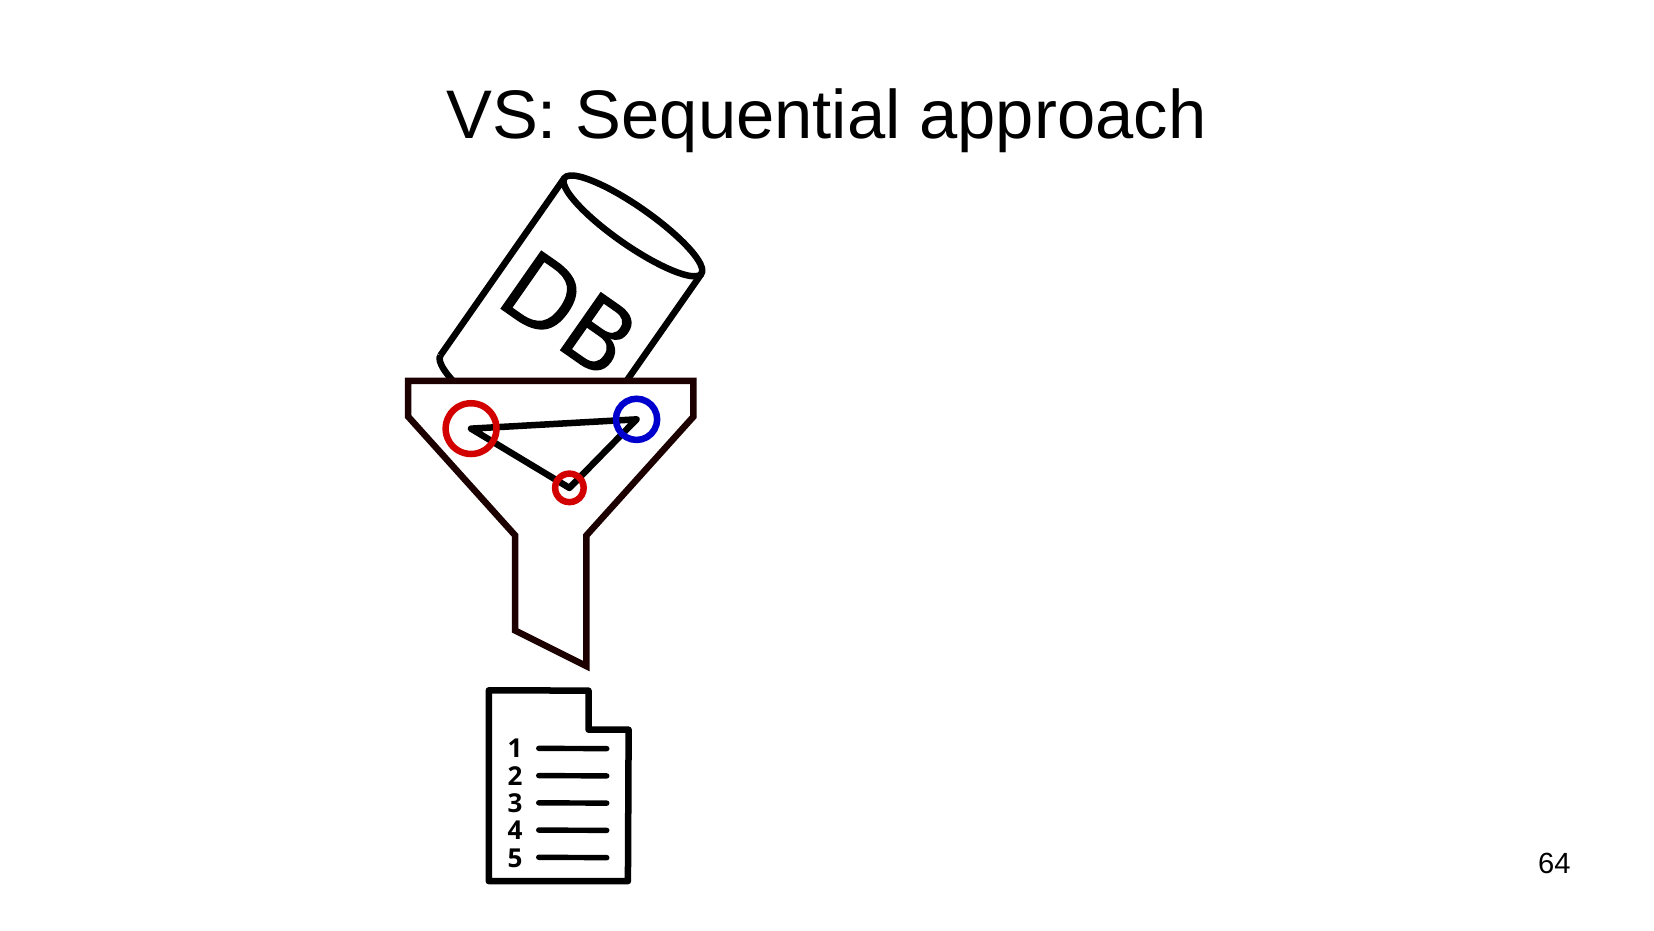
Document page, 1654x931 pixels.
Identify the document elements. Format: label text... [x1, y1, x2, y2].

picture [404, 172, 1214, 885]
title VS: Sequential approach [82, 36, 1571, 193]
